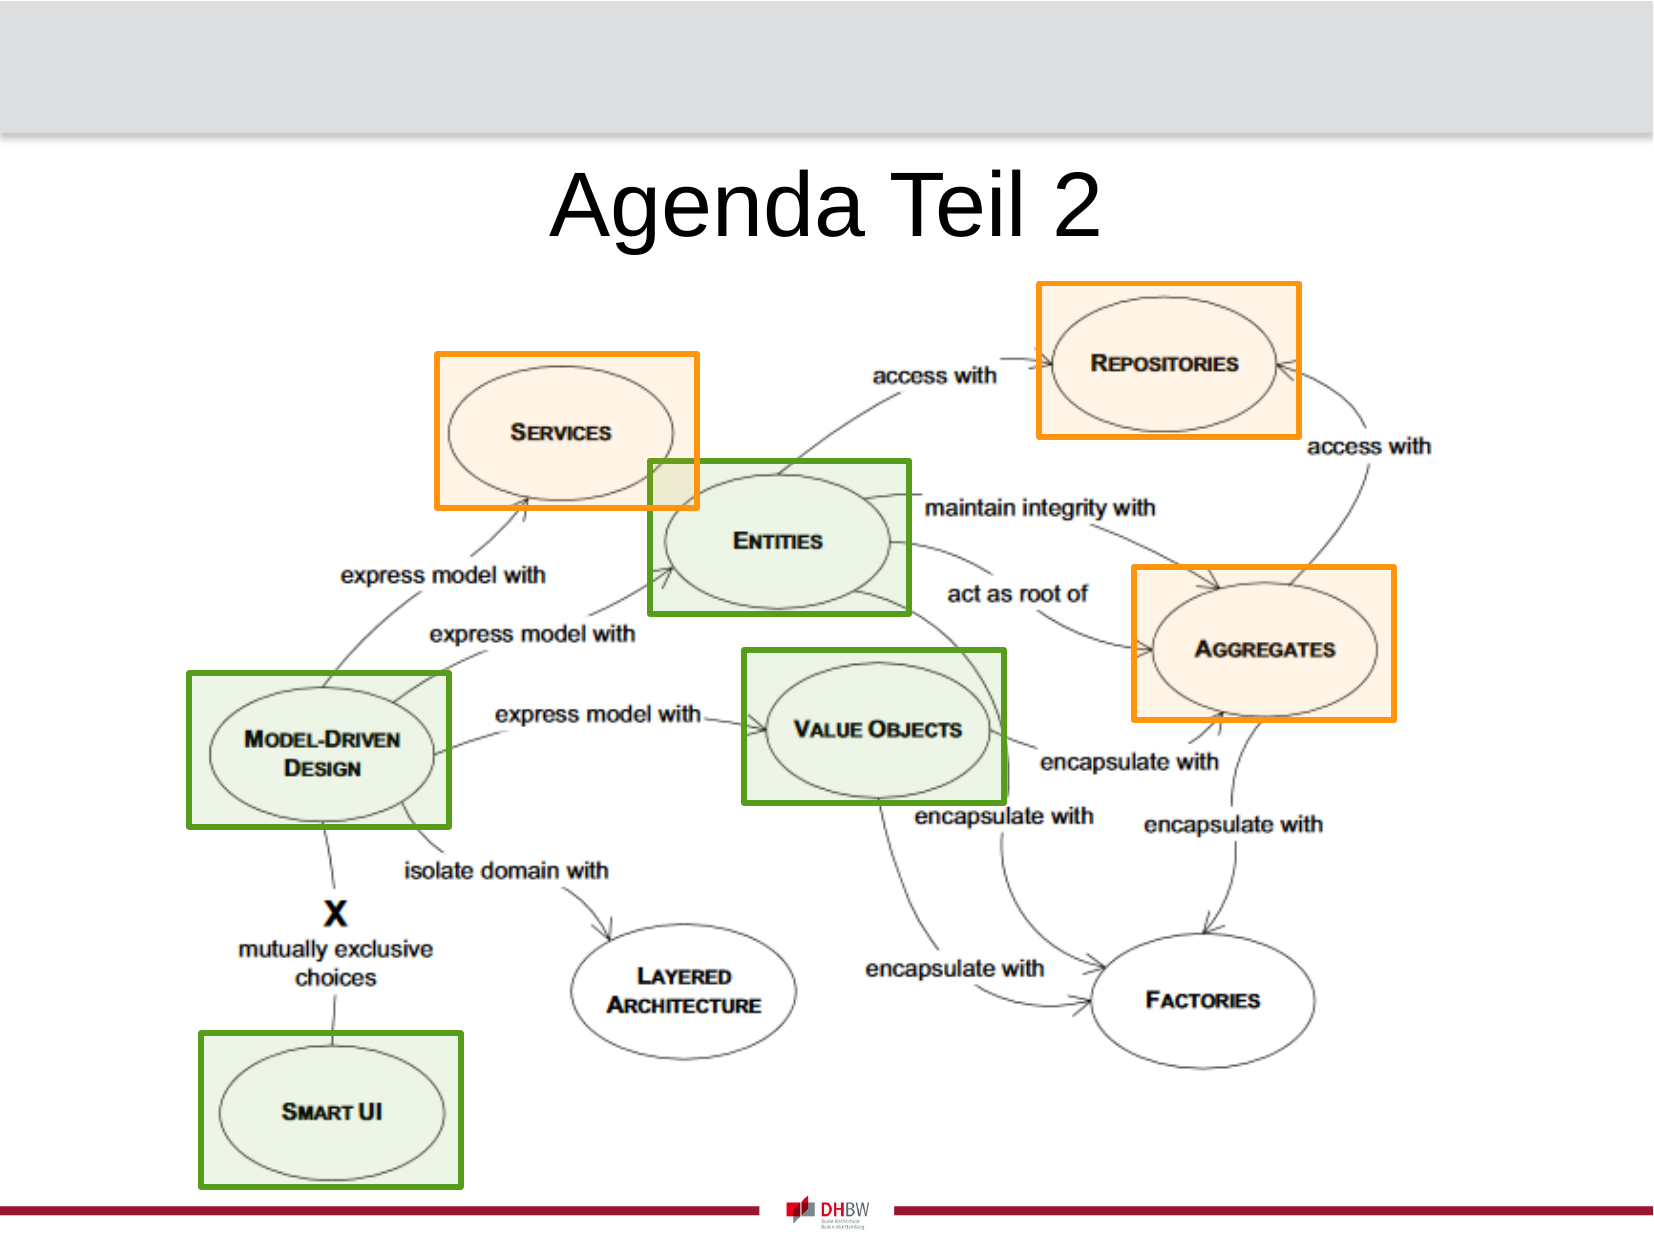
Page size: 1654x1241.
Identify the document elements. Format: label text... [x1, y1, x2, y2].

picture [0, 1, 1654, 1237]
text_box [188, 673, 449, 827]
text_box [1039, 283, 1300, 437]
text_box [437, 354, 910, 615]
text_box [1133, 566, 1394, 721]
text_box [200, 1033, 461, 1187]
text_box [744, 649, 1004, 804]
title Agenda Teil 2 [82, 147, 1571, 257]
